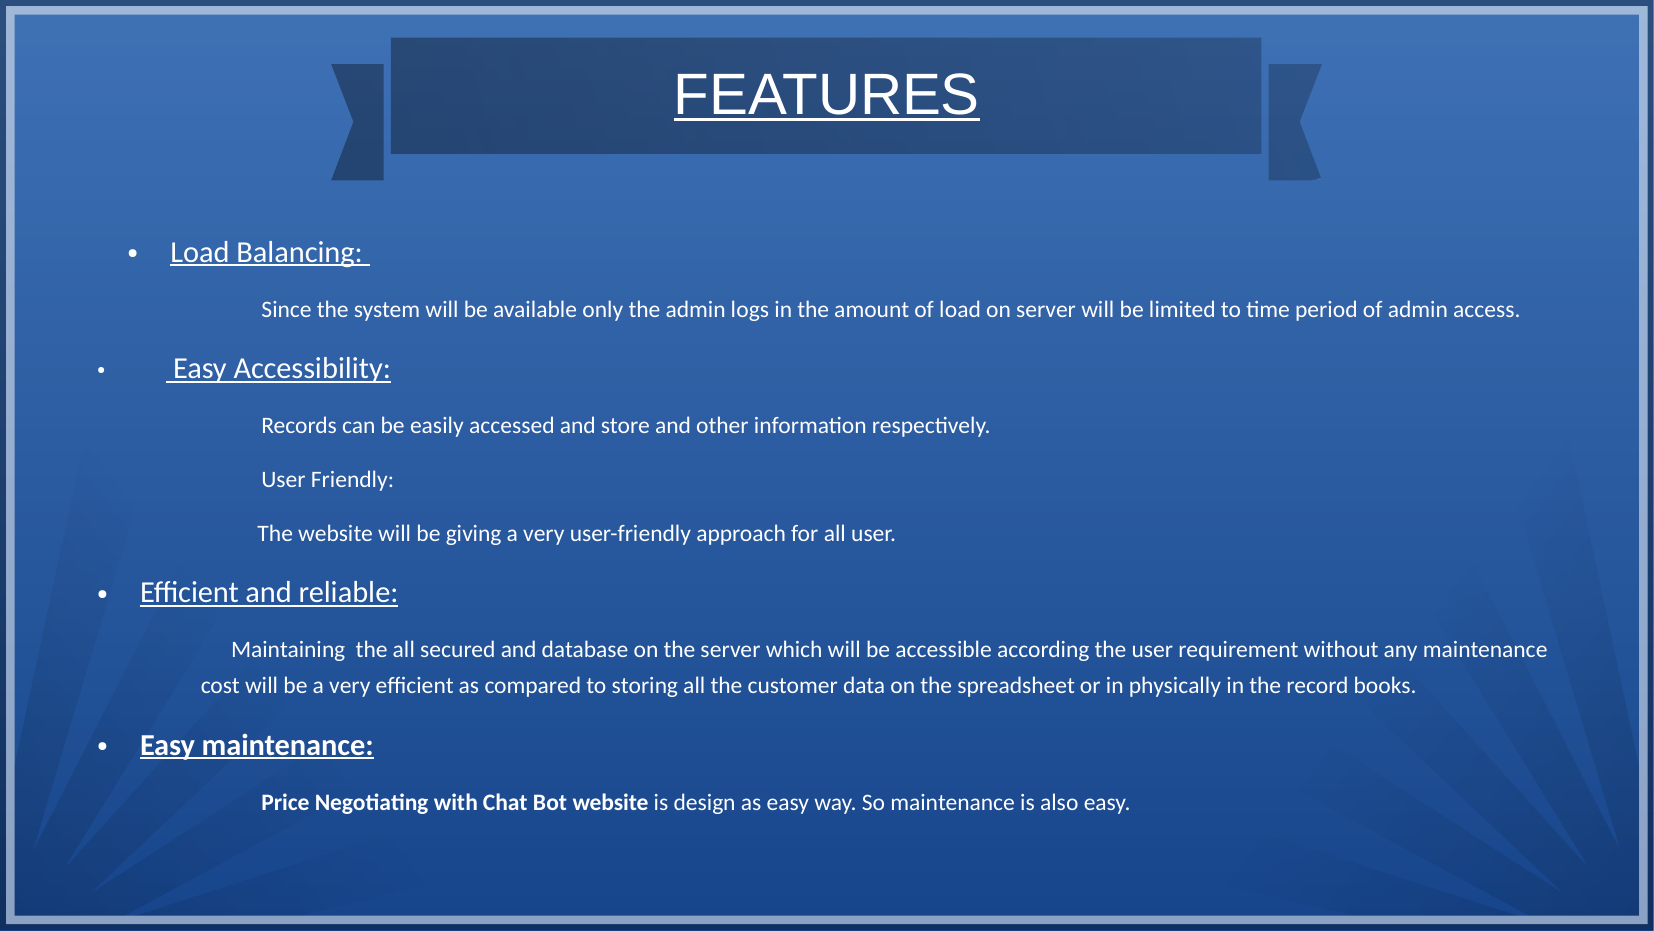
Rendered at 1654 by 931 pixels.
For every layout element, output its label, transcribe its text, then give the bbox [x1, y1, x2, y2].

list Load Balancing: Since the system will be available only the admin logs in the amount of load on server will be limited to time period of admin access. Easy Accessibility: Records can be easily accessed and store and other information respectively. User Friendly: The website will be giving a very user-friendly approach for all user. Efficient and reliable: Maintaining the all secured and database on the server which will be accessible according the user requirement without any maintenance cost will be a very efficient as compared to storing all the customer data on the spreadsheet or in physically in the record books. Easy maintenance: Price Negotiating with Chat Bot website is design as easy way. So maintenance is also easy. [82, 224, 1571, 848]
title FEATURES [389, 35, 1264, 154]
